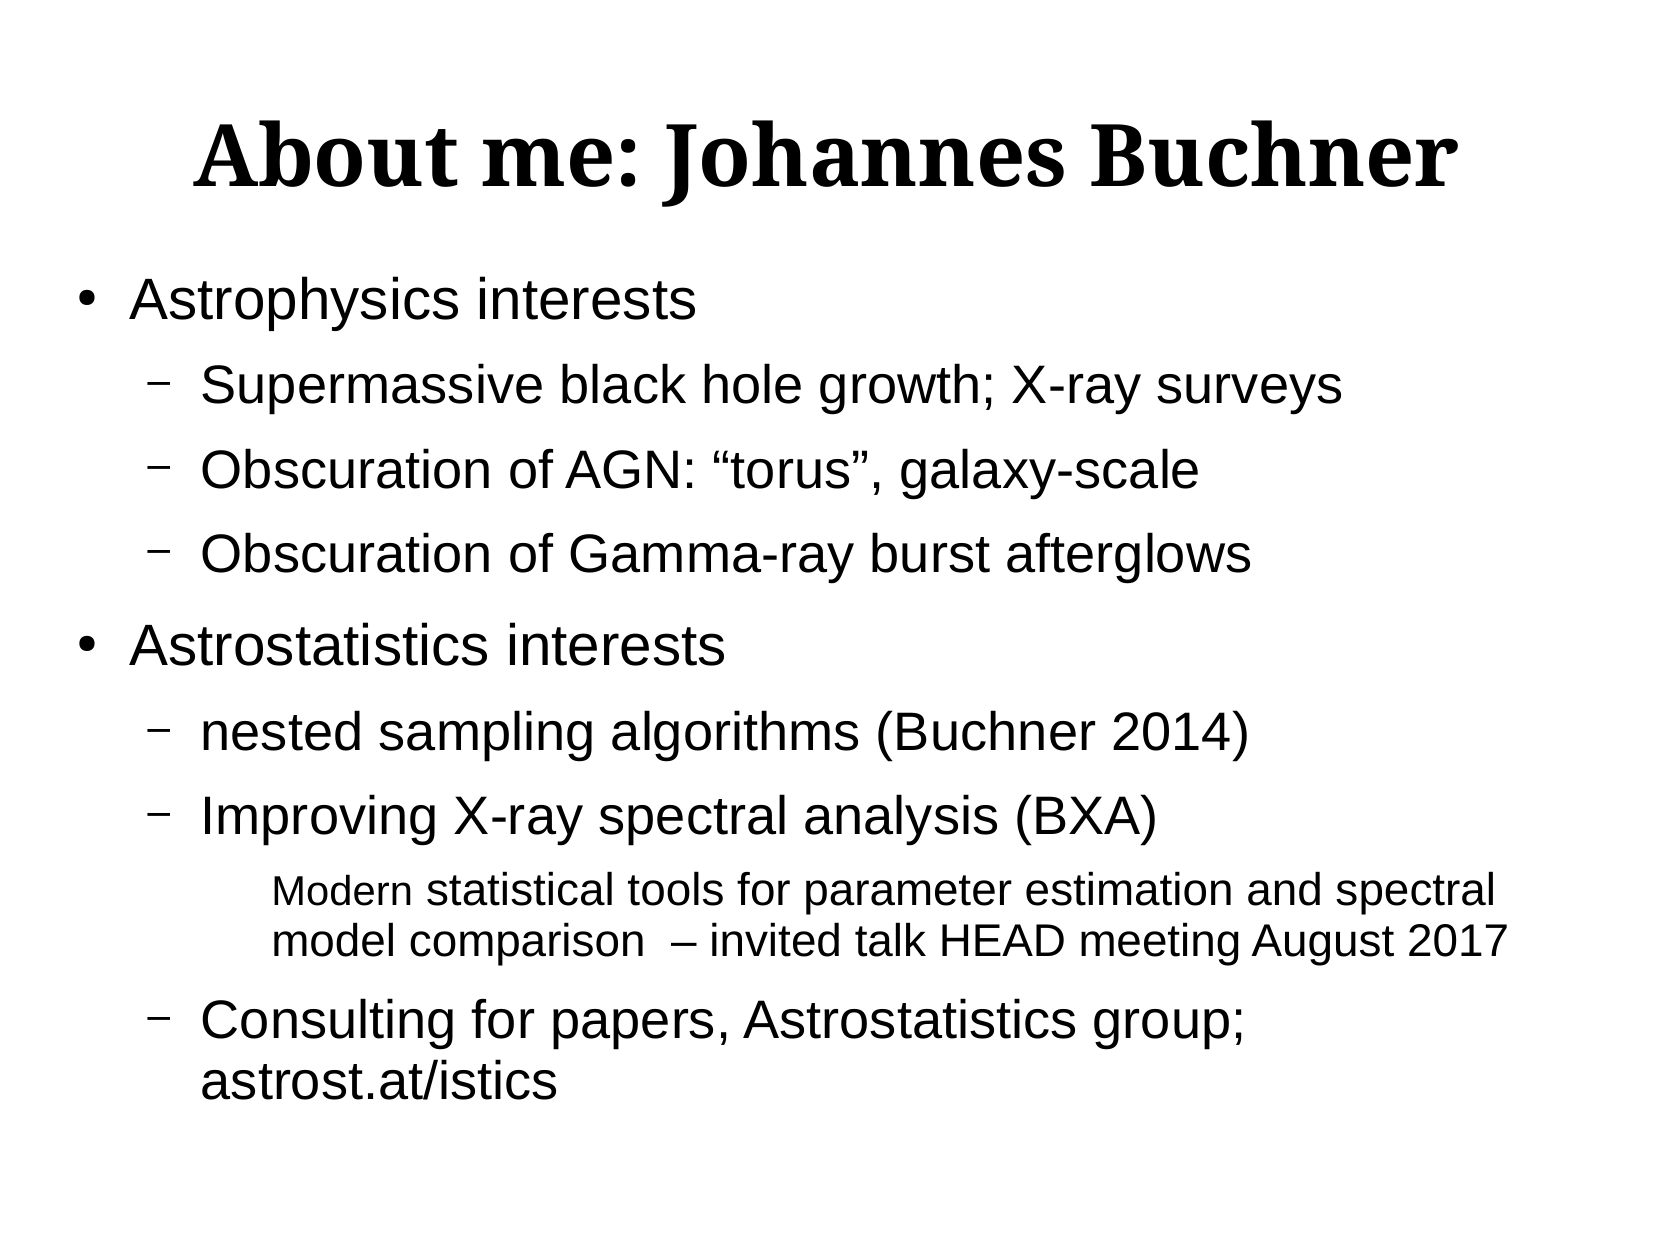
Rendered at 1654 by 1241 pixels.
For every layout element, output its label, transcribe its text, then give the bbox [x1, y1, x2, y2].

list Astrophysics interests Supermassive black hole growth; X-ray surveys Obscuration of AGN: “torus”, galaxy-scale Obscuration of Gamma-ray burst afterglows Astrostatistics interests nested sampling algorithms (Buchner 2014) Improving X-ray spectral analysis (BXA) Modern statistical tools for parameter estimation and spectral model comparison – invited talk HEAD meeting August 2017 Consulting for papers, Astrostatistics group; astrost.at/istics [58, 266, 1589, 1241]
title About me: Johannes Buchner [82, 49, 1571, 257]
